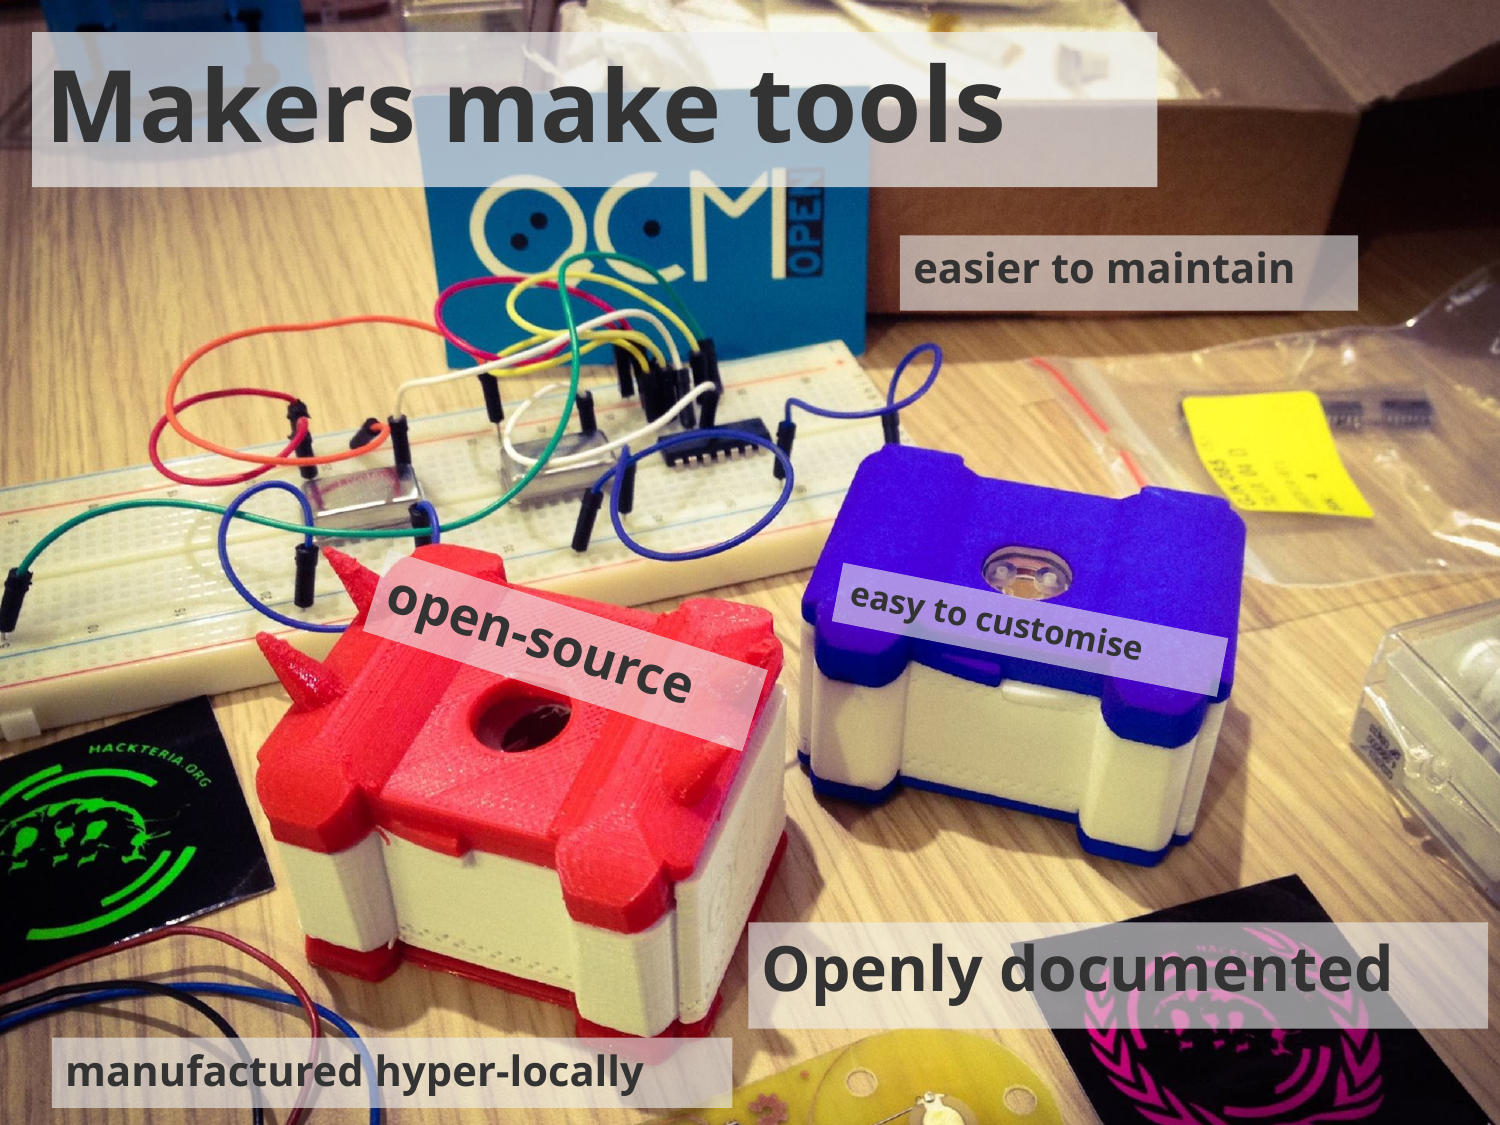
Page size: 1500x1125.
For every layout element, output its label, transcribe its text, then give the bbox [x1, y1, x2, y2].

text_box Openly documented [748, 922, 1489, 1029]
text_box manufactured hyper-locally [51, 1037, 733, 1108]
text_box easy to customise [831, 562, 1229, 697]
text_box open-source [362, 549, 769, 752]
text_box easier to maintain [899, 235, 1359, 311]
picture [0, 0, 1500, 1125]
text_box Makers make tools [32, 32, 1158, 188]
